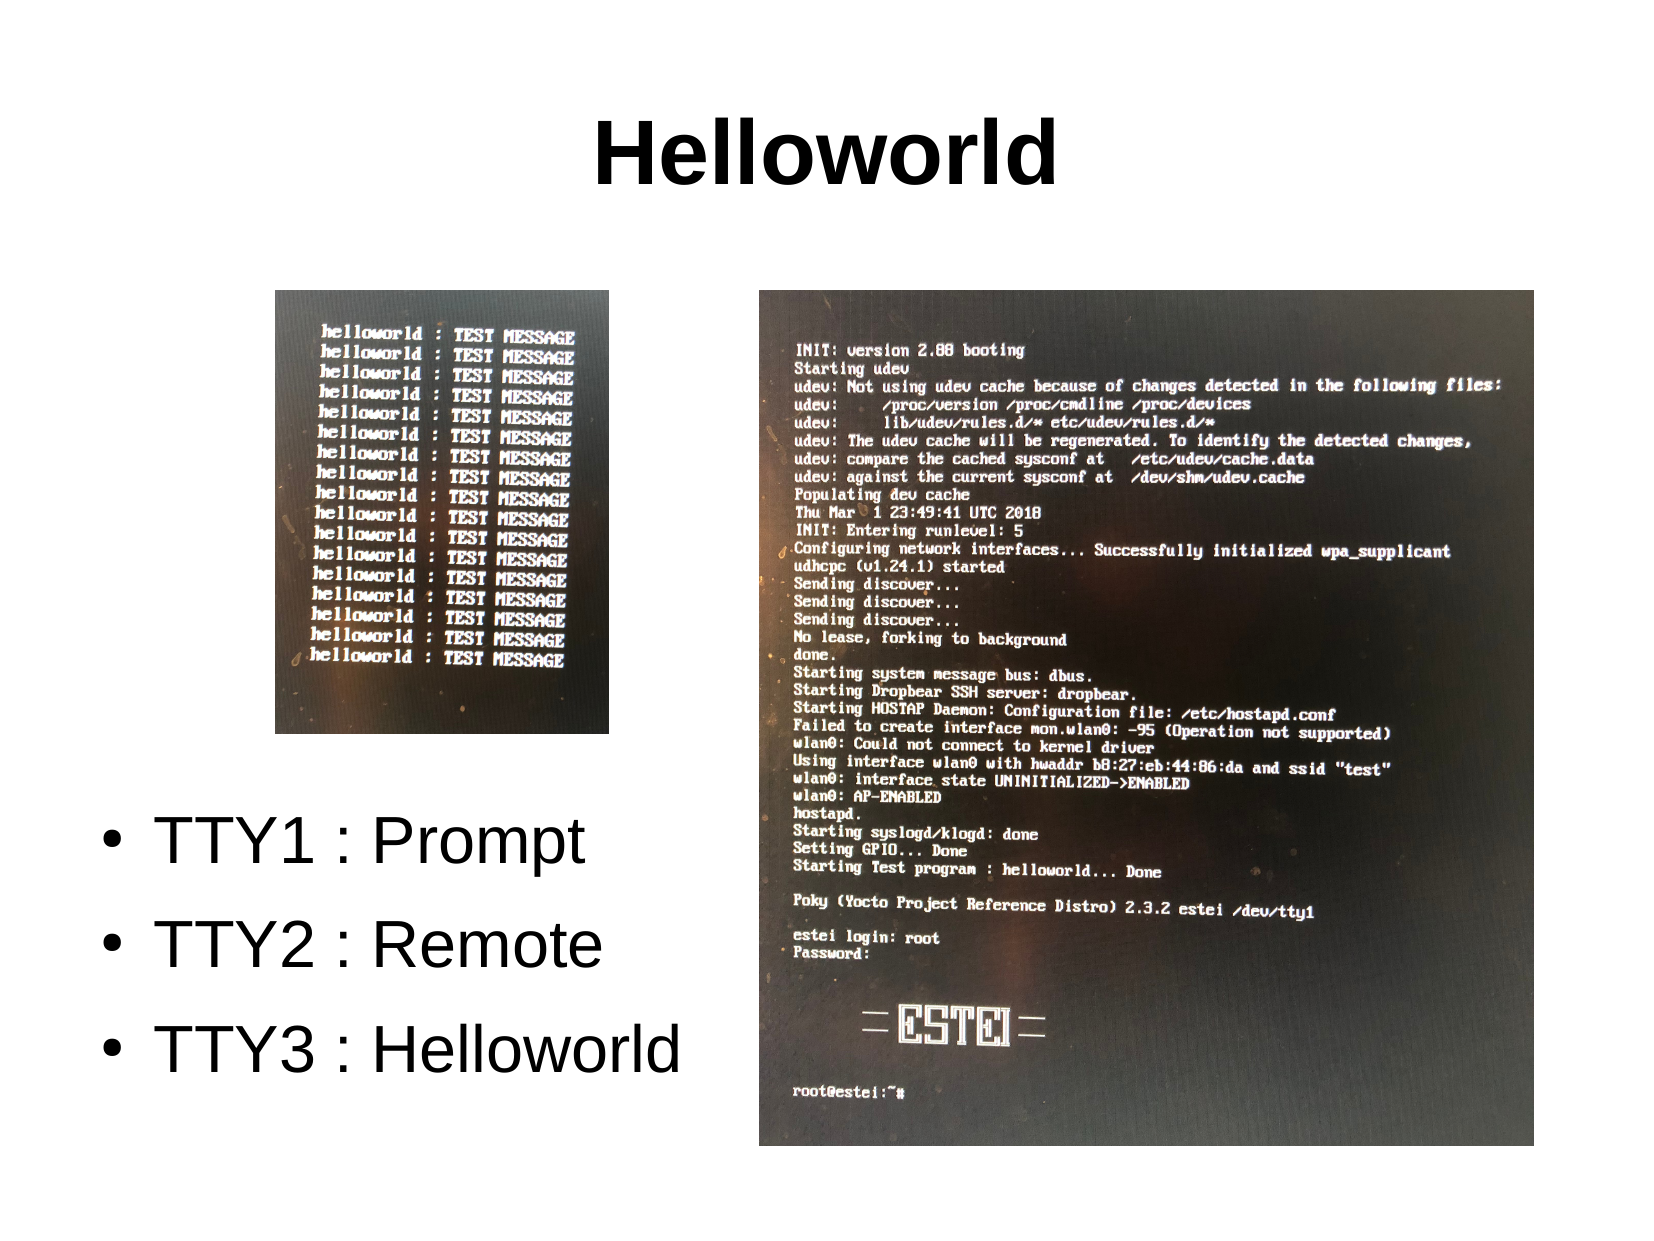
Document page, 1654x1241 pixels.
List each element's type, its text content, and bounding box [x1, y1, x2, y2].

picture [275, 290, 609, 734]
title Helloworld [82, 49, 1571, 257]
picture [759, 290, 1534, 1146]
list TTY1 : Prompt TTY2 : Remote TTY3 : Helloworld [82, 803, 809, 1147]
